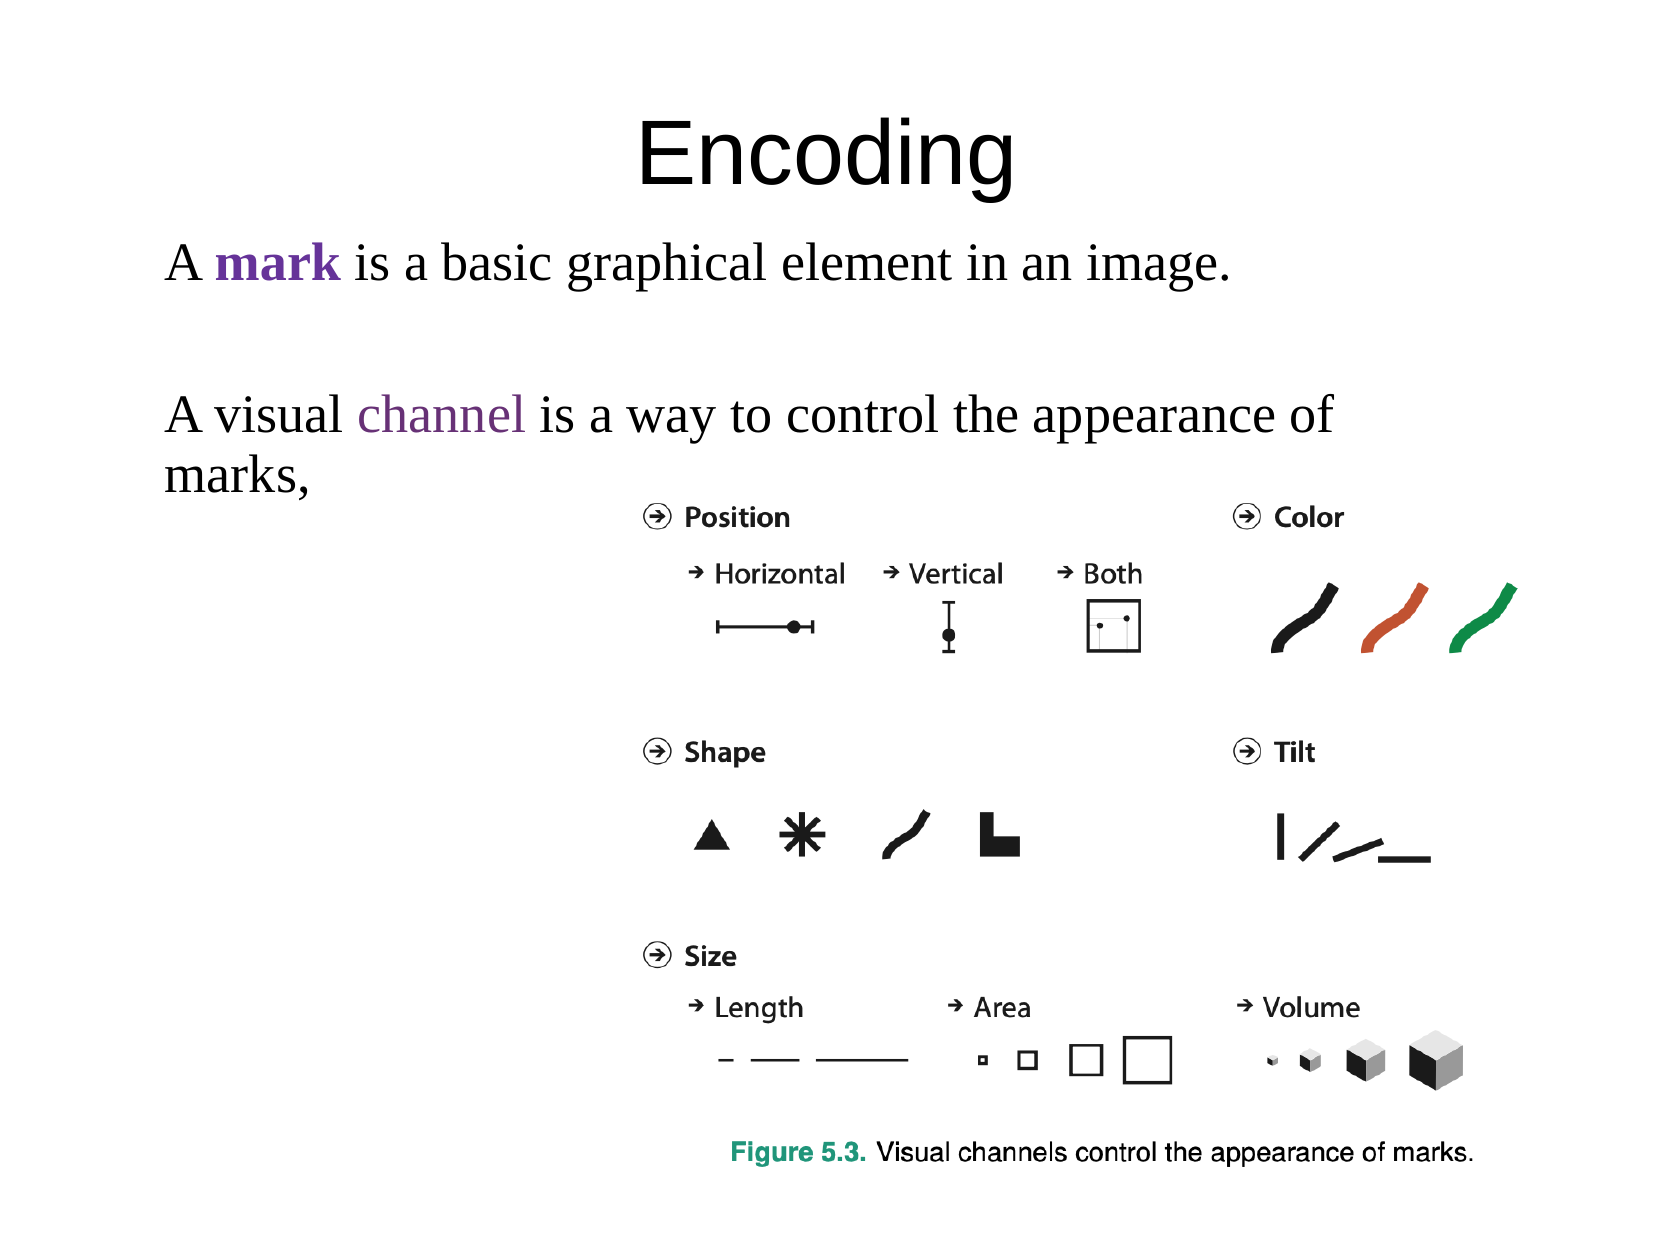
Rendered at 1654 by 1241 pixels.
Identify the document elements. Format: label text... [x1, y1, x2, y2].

title Encoding [82, 49, 1571, 257]
picture [600, 479, 1591, 1201]
text_box A mark is a basic graphical element in an image. A visual channel is a way to control the appearance of marks, [150, 225, 1441, 627]
